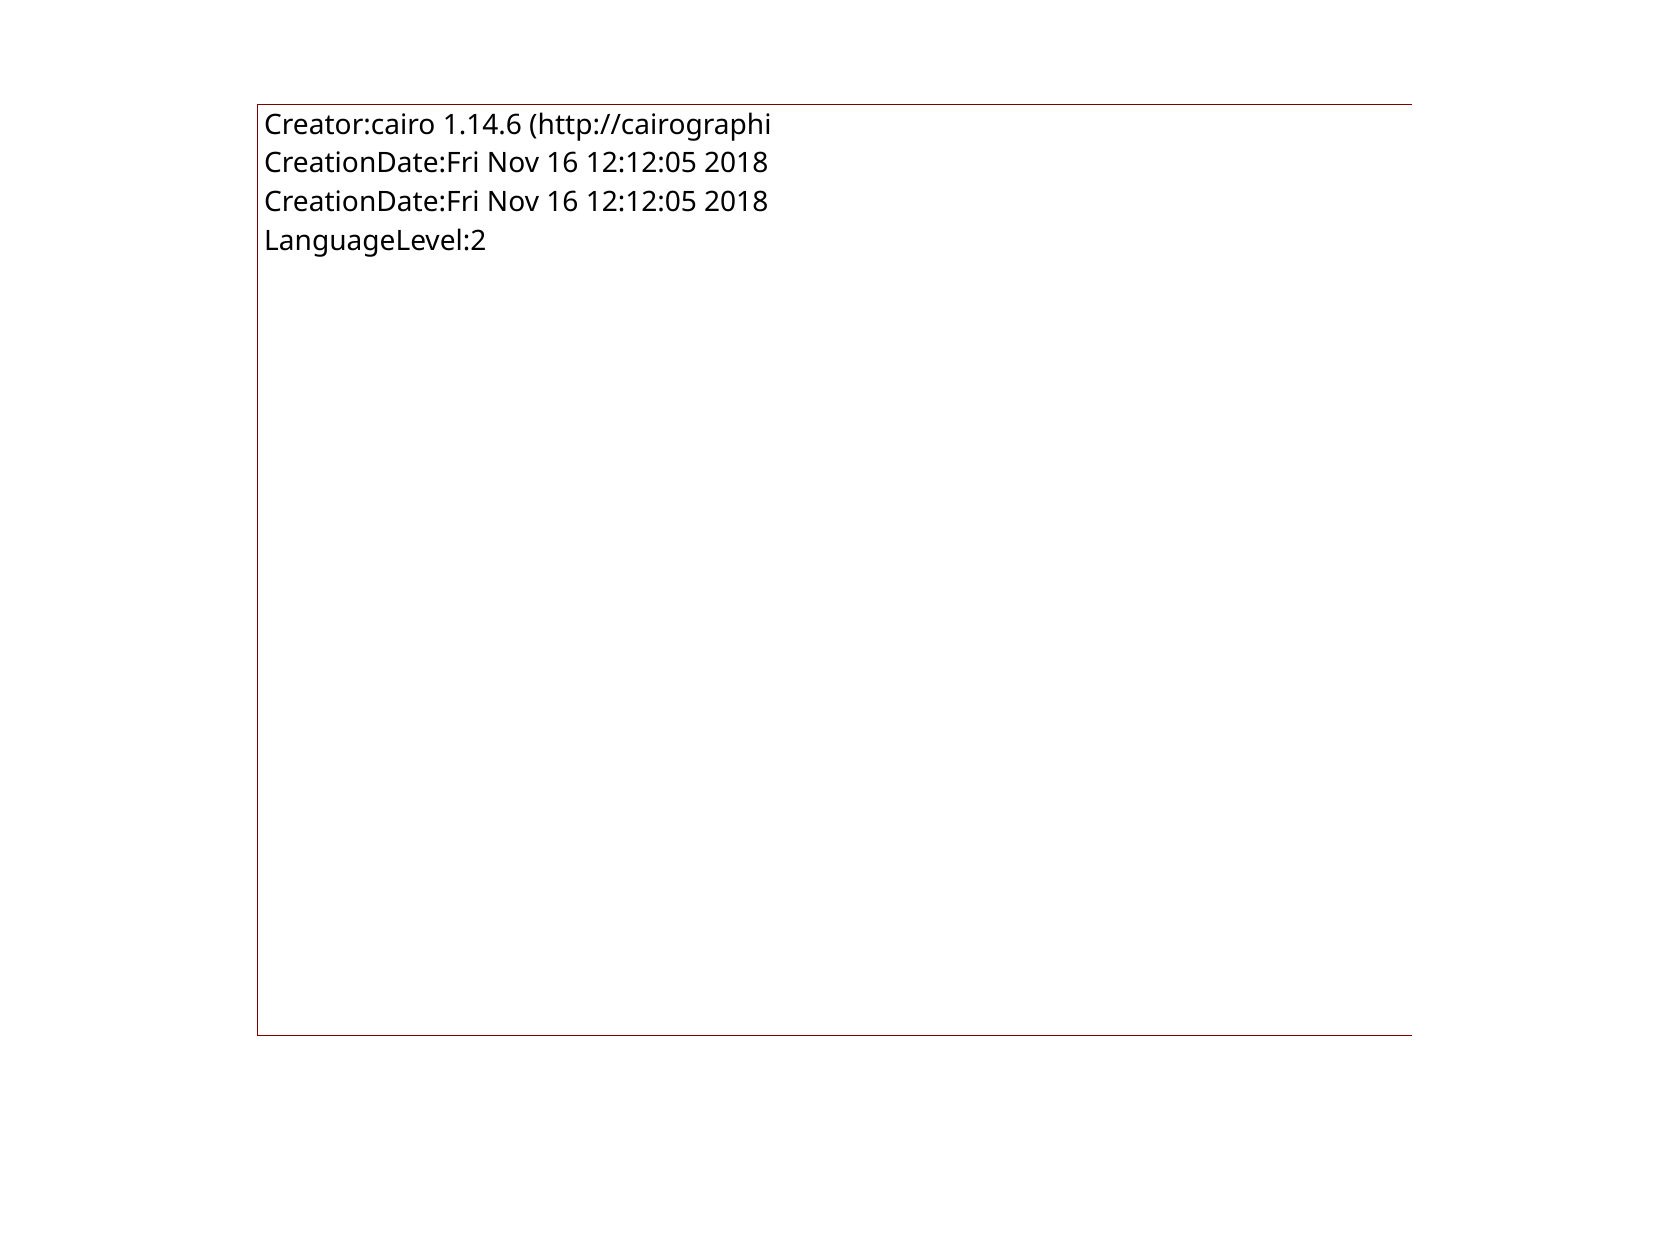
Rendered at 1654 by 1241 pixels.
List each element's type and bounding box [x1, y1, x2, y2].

picture [255, 102, 1412, 1036]
